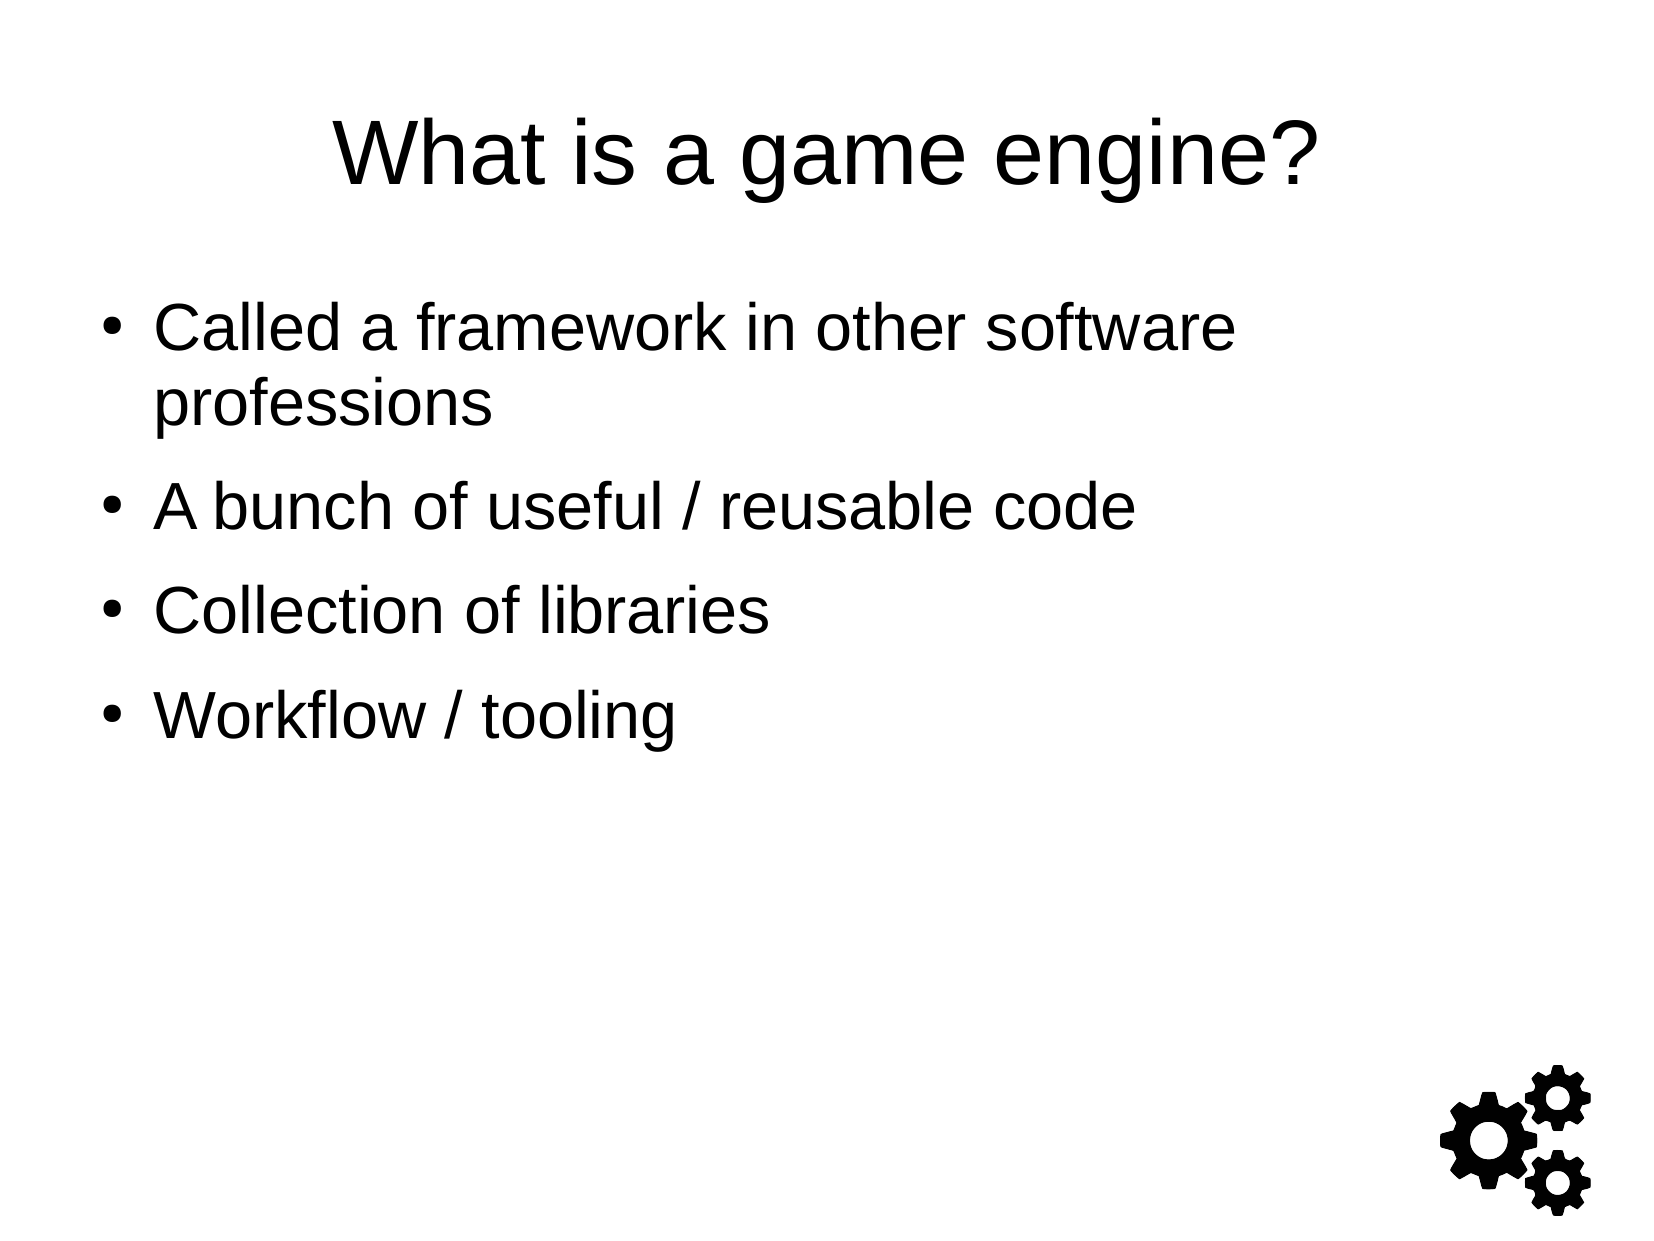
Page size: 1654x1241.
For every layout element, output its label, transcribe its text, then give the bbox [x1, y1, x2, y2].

title What is a game engine? [82, 49, 1571, 257]
list Called a framework in other software professions A bunch of useful / reusable code Collection of libraries Workflow / tooling [82, 290, 1571, 1010]
picture [1440, 1065, 1591, 1216]
